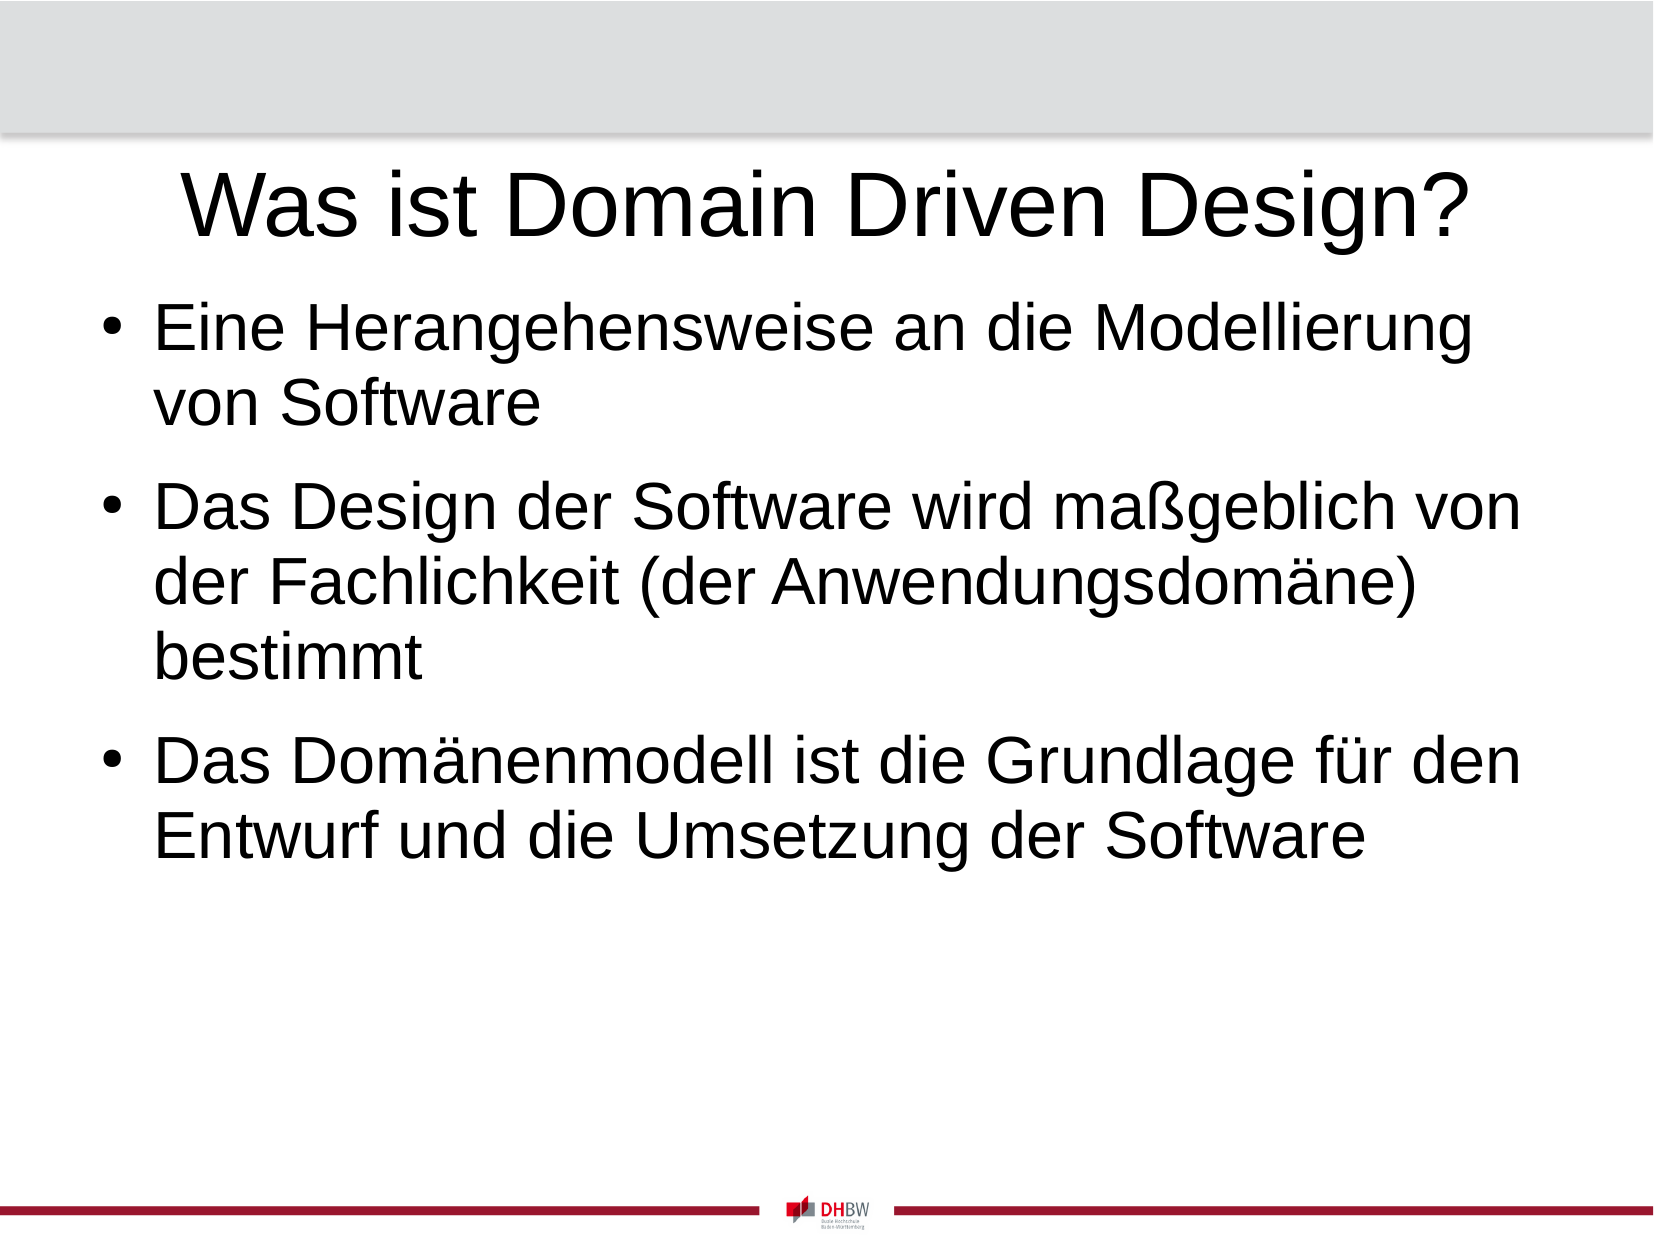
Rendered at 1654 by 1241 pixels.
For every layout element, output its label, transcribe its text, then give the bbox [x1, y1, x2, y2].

picture [0, 1, 1654, 1237]
list Eine Herangehensweise an die Modellierung von Software Das Design der Software wird maßgeblich von der Fachlichkeit (der Anwendungsdomäne) bestimmt Das Domänenmodell ist die Grundlage für den Entwurf und die Umsetzung der Software [82, 290, 1571, 1010]
title Was ist Domain Driven Design? [82, 147, 1571, 257]
